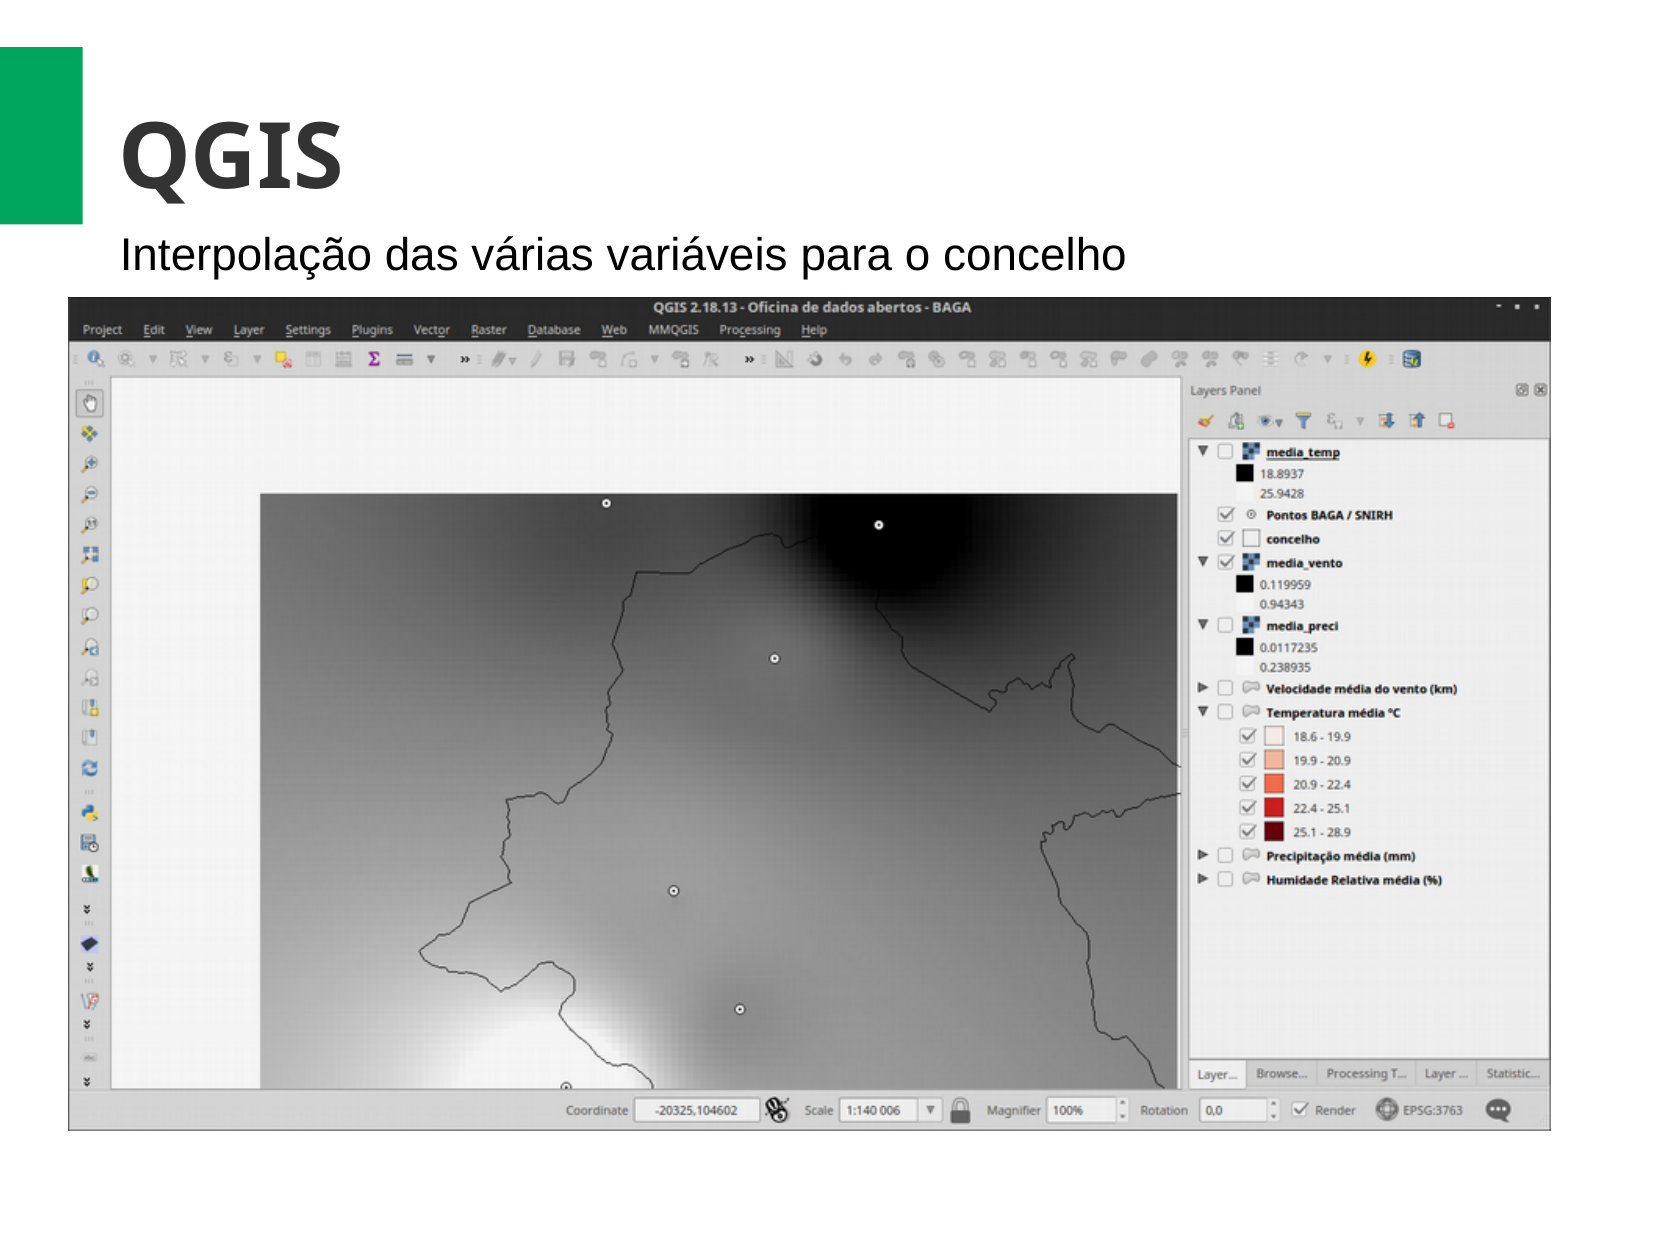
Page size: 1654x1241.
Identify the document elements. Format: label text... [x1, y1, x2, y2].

picture [68, 297, 1551, 1131]
title QGIS [118, 49, 1571, 257]
text_box Interpolação das várias variáveis para o concelho [105, 180, 1551, 331]
